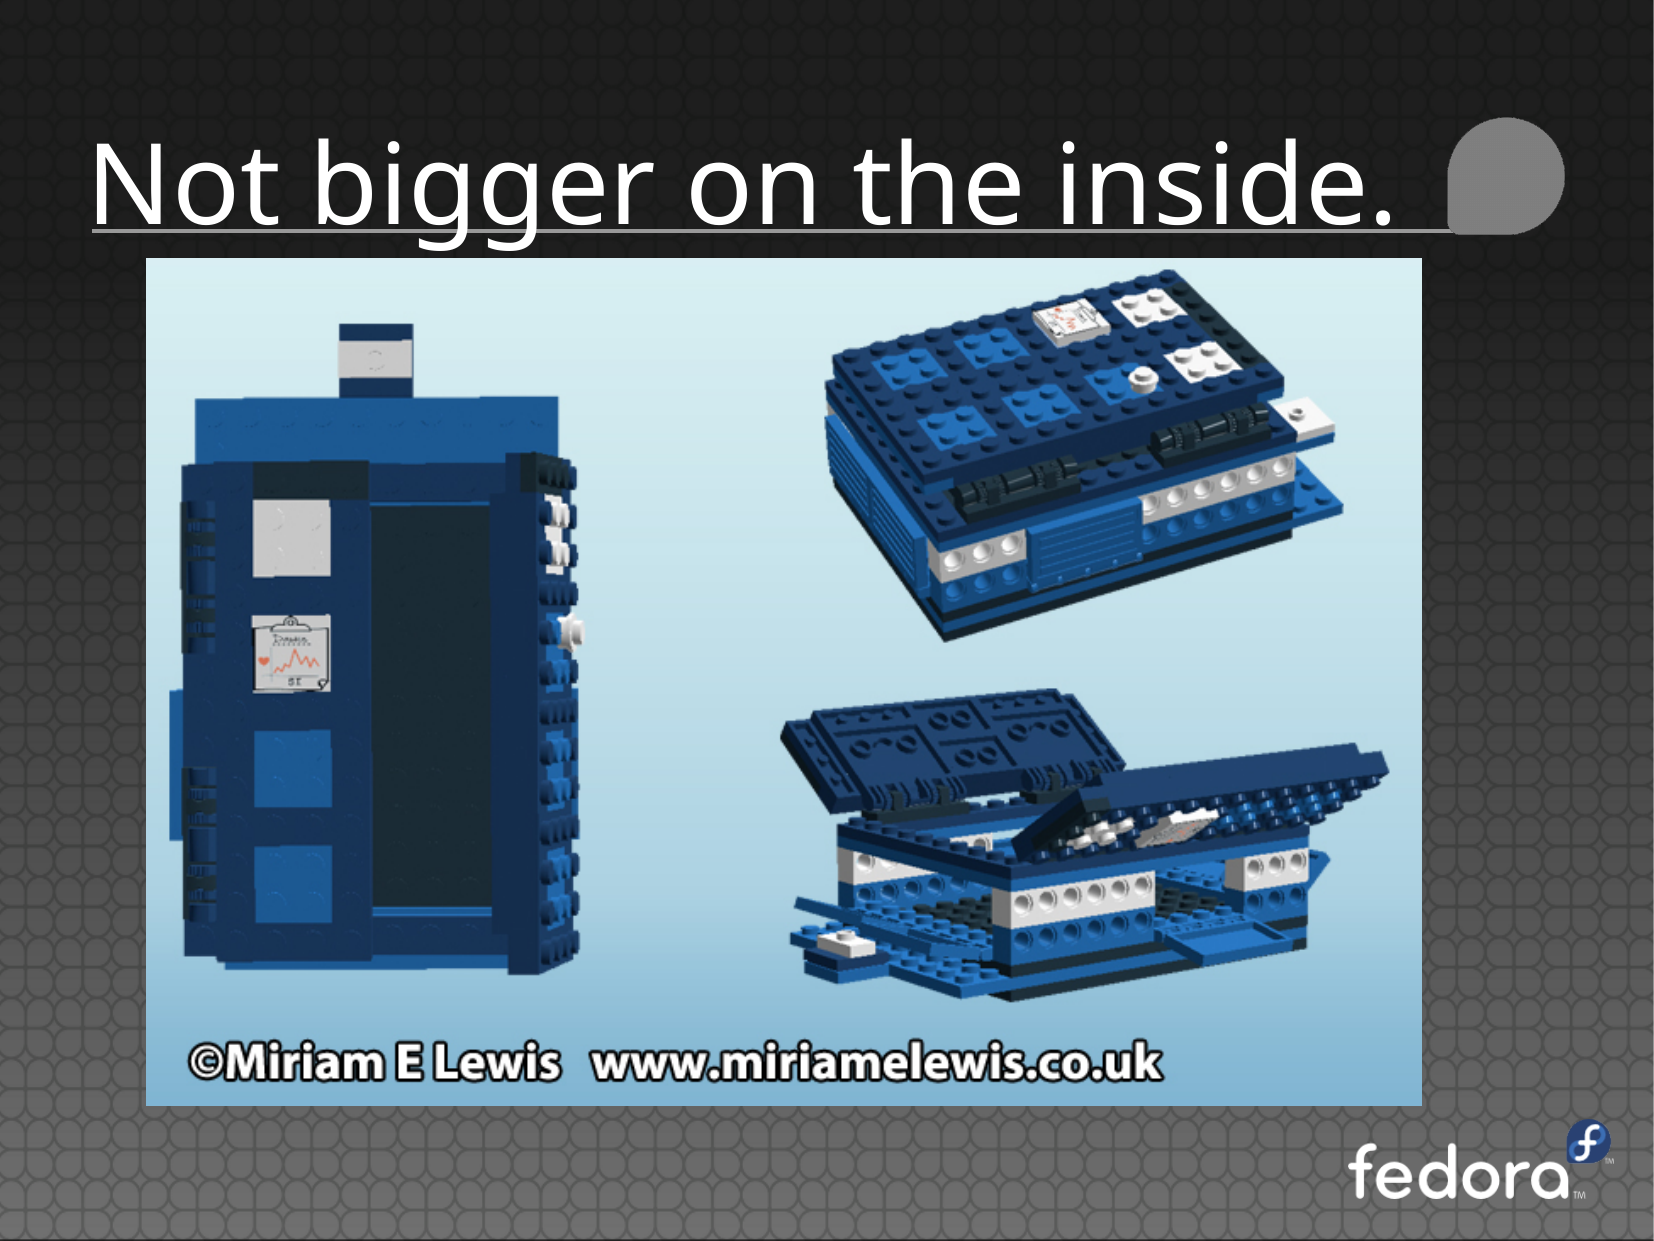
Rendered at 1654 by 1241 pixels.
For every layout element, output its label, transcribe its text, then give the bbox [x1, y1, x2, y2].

title Not bigger on the inside. [86, 112, 1576, 249]
picture [0, 0, 1654, 1241]
